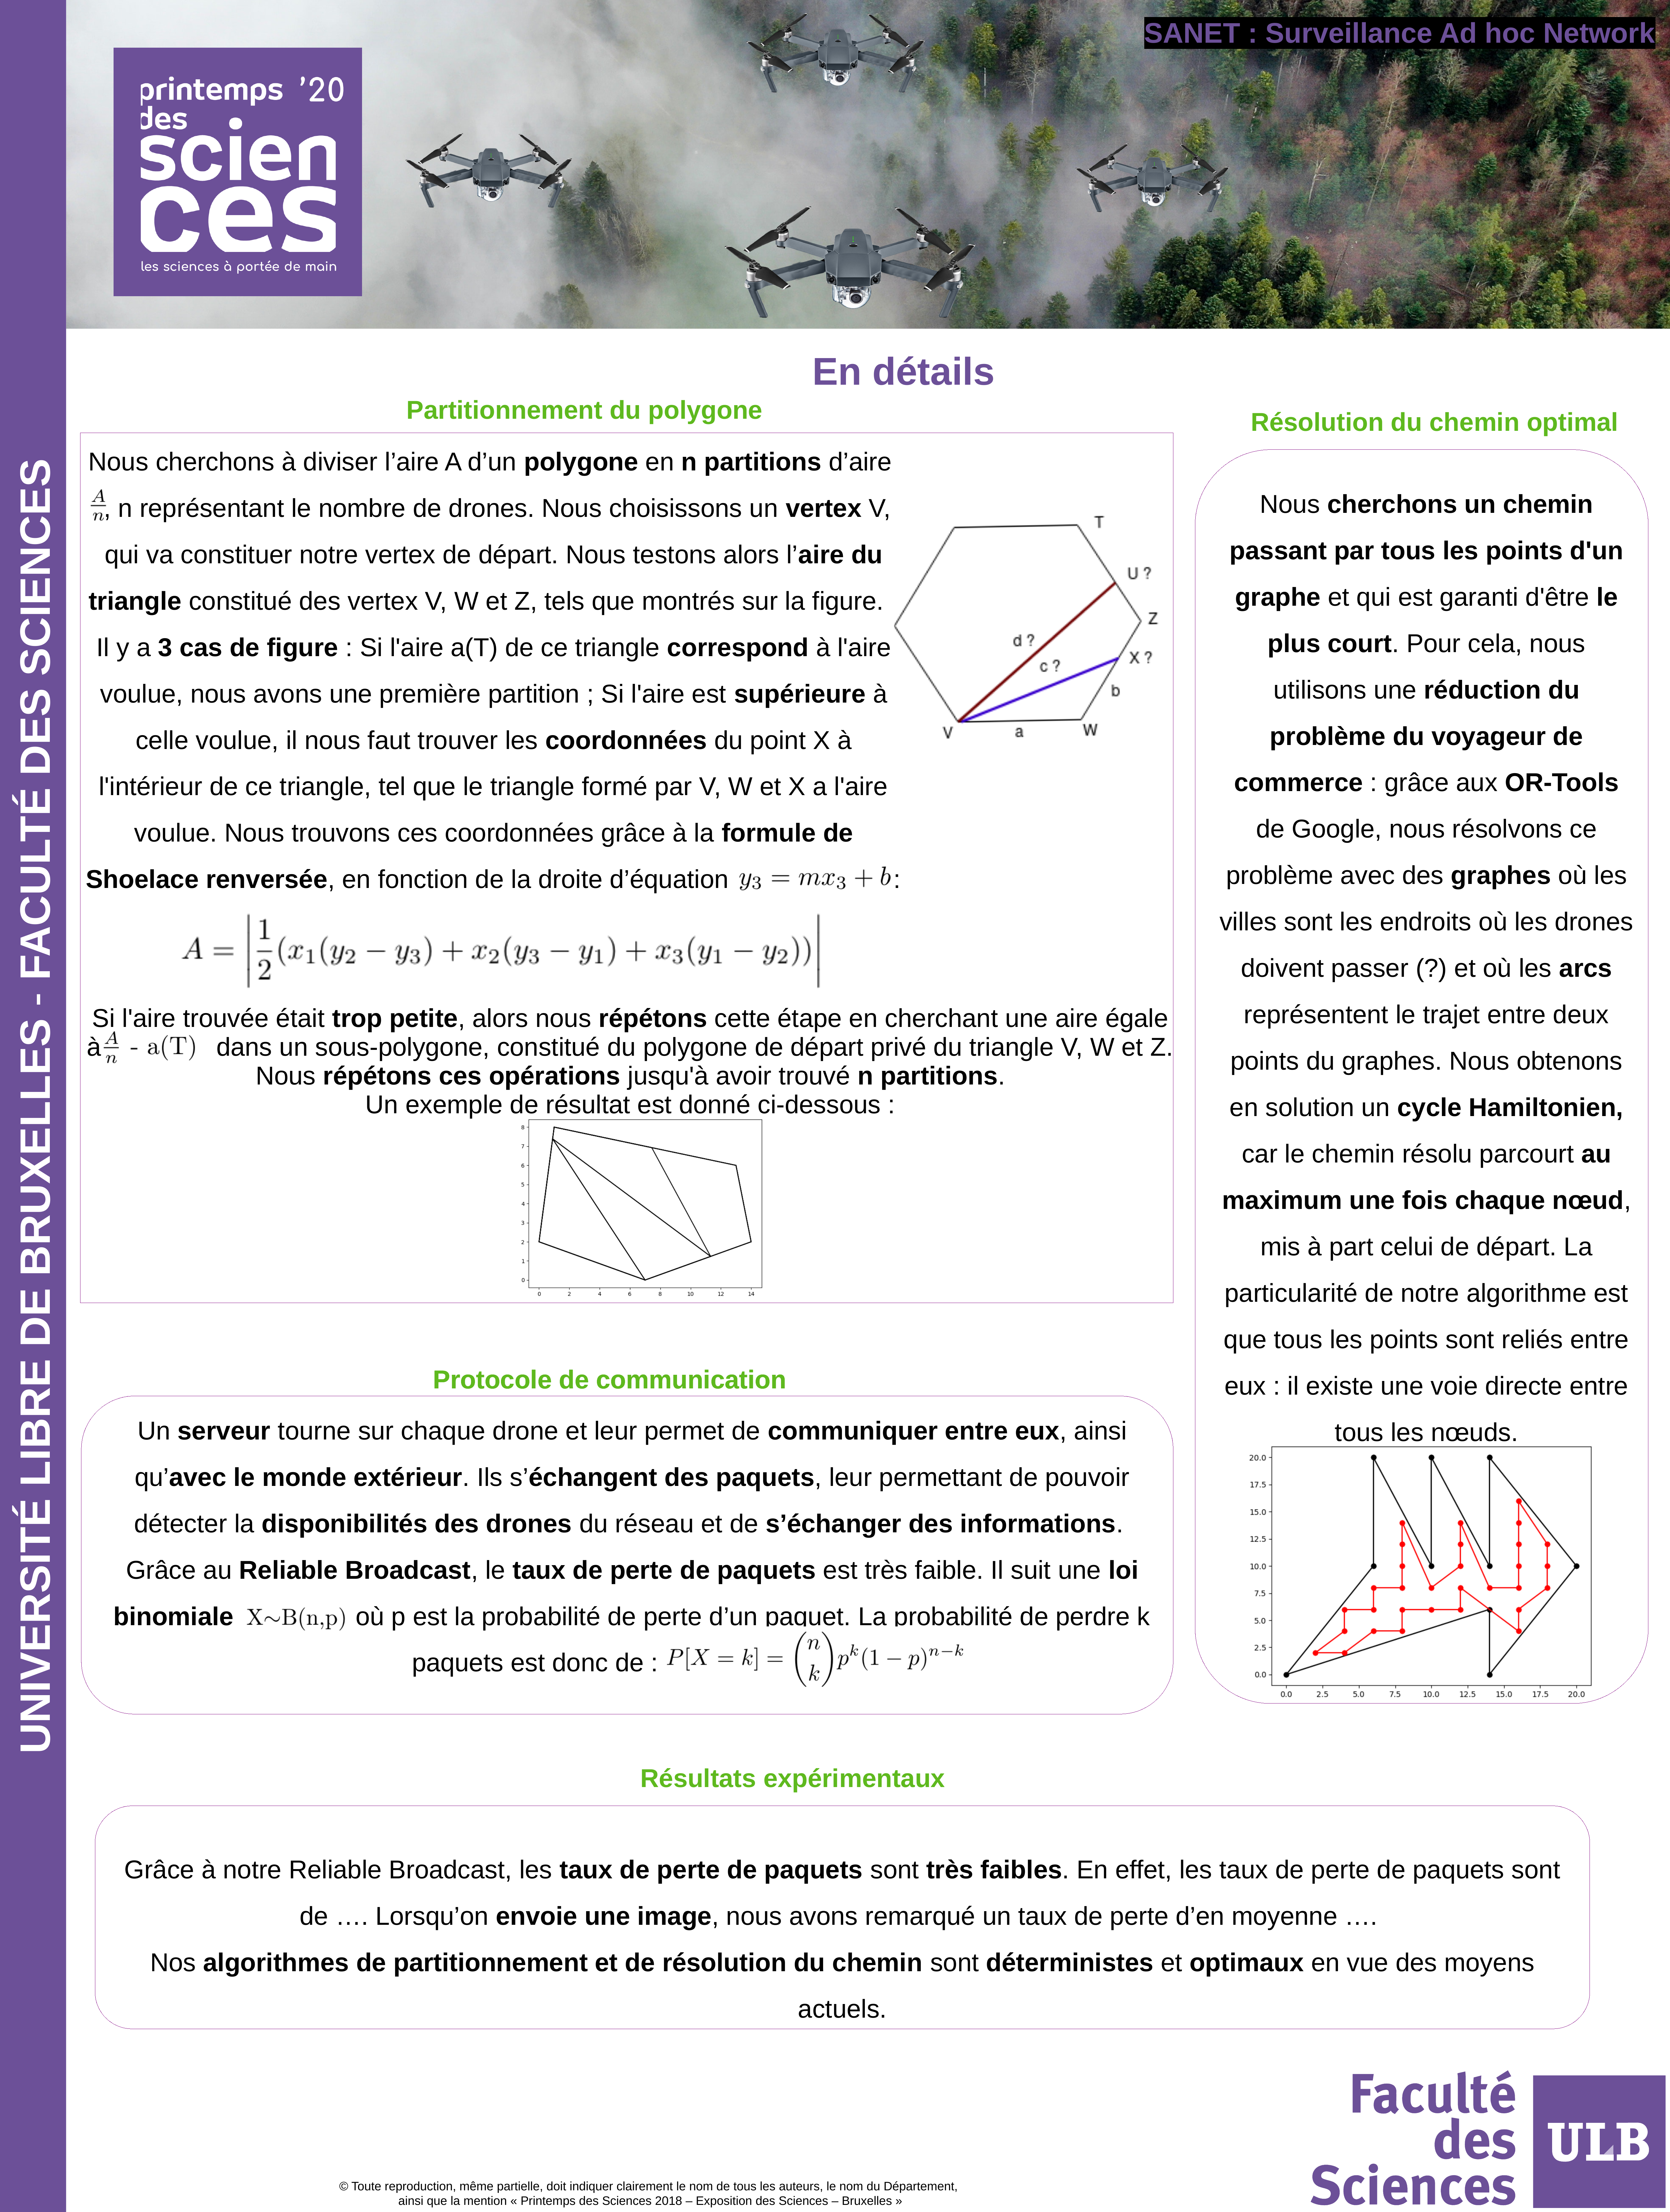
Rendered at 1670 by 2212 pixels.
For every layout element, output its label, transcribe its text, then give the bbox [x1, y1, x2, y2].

text_box Nous cherchons à diviser l’aire A d’un polygone en n partitions d’aire , n représentant le nombre de drones. Nous choisissons un vertex V, qui va constituer notre vertex de départ. Nous testons alors l’aire du triangle constitué des vertex V, W et Z, tels que montrés sur la figure. Il y a 3 cas de figure : Si l'aire a(T) de ce triangle correspond à l'aire voulue, nous avons une première partition ; Si l'aire est supérieure à celle voulue, il nous faut trouver les coordonnées du point X à l'intérieur de ce triangle, tel que le triangle formé par V, W et X a l'aire voulue. Nous trouvons ces coordonnées grâce à la formule de Shoelace renversée, en fonction de la droite d’équation : [80, 427, 907, 433]
text_box Nous cherchons à diviser l’aire A d’un polygone en n partitions d’aire , n représentant le nombre de drones. Nous choisissons un vertex V, qui va constituer notre vertex de départ. Nous testons alors l’aire du triangle constitué des vertex V, W et Z, tels que montrés sur la figure. Il y a 3 cas de figure : Si l'aire a(T) de ce triangle correspond à l'aire voulue, nous avons une première partition ; Si l'aire est supérieure à celle voulue, il nous faut trouver les coordonnées du point X à l'intérieur de ce triangle, tel que le triangle formé par V, W et X a l'aire voulue. Nous trouvons ces coordonnées grâce à la formule de Shoelace renversée, en fonction de la droite d’équation : [80, 433, 907, 942]
text_box Nous cherchons un chemin passant par tous les points d'un graphe et qui est garanti d'être le plus court. Pour cela, nous utilisons une réduction du problème du voyageur de commerce : grâce aux OR-Tools de Google, nous résolvons ce problème avec des graphes où les villes sont les endroits où les drones doivent passer (?) et où les arcs représentent le trajet entre deux points du graphes. Nous obtenons en solution un cycle Hamiltonien, car le chemin résolu parcourt au maximum une fois chaque nœud, mis à part celui de départ. La particularité de notre algorithme est que tous les points sont reliés entre eux : il existe une voie directe entre tous les nœuds. [1213, 438, 1640, 1449]
text_box En détails [808, 320, 1029, 395]
picture [103, 1027, 197, 1067]
text_box SANET : Surveillance Ad hoc Network [1107, 12, 1670, 88]
picture [1241, 1449, 1599, 1707]
picture [66, 0, 1670, 329]
text_box Protocole de communication [429, 1345, 823, 1396]
text_box Si l'aire trouvée était trop petite, alors nous répétons cette étape en cherchant une aire égale à dans un sous-polygone, constitué du polygone de départ privé du triangle V, W et Z. Nous répétons ces opérations jusqu'à avoir trouvé n partitions. Un exemple de résultat est donné ci-dessous : [80, 1002, 1173, 1122]
text_box Si l'aire trouvée était trop petite, alors nous répétons cette étape en cherchant une aire égale à dans un sous-polygone, constitué du polygone de départ privé du triangle V, W et Z. Nous répétons ces opérations jusqu'à avoir trouvé n partitions. Un exemple de résultat est donné ci-dessous : [1173, 1002, 1180, 1122]
picture [515, 1122, 768, 1303]
text_box Grâce à notre Reliable Broadcast, les taux de perte de paquets sont très faibles. En effet, les taux de perte de paquets sont de …. Lorsqu’on envoie une image, nous avons remarqué un taux de perte d’en moyenne …. Nos algorithmes de partitionnement et de résolution du chemin sont déterministes et optimaux en vue des moyens actuels. [113, 1835, 1572, 2025]
picture [907, 509, 1171, 749]
picture [243, 1604, 347, 1634]
text_box Un serveur tourne sur chaque drone et leur permet de communiquer entre eux, ainsi qu’avec le monde extérieur. Ils s’échangent des paquets, leur permettant de pouvoir détecter la disponibilités des drones du réseau et de s’échanger des informations. Grâce au Reliable Broadcast, le taux de perte de paquets est très faible. Il suit une loi binomiale où p est la probabilité de perte d’un paquet. La probabilité de perdre k paquets est donc de : [91, 1396, 1173, 1725]
picture [661, 1626, 969, 1692]
picture [175, 942, 831, 1002]
text_box Partitionnement du polygone [402, 375, 793, 426]
text_box © Toute reproduction, même partielle, doit indiquer clairement le nom de tous les auteurs, le nom du Département, ainsi que la mention « Printemps des Sciences 2018 – Exposition des Sciences – Bruxelles » [93, 2176, 1208, 2212]
picture [1533, 2075, 1666, 2208]
text_box UNIVERSITÉ LIBRE DE BRUXELLES - FACULTÉ DES SCIENCES [0, 0, 66, 2212]
picture [1306, 2062, 1522, 2212]
text_box Résultats expérimentaux [636, 1743, 1031, 1795]
text_box Résolution du chemin optimal [1246, 387, 1638, 439]
